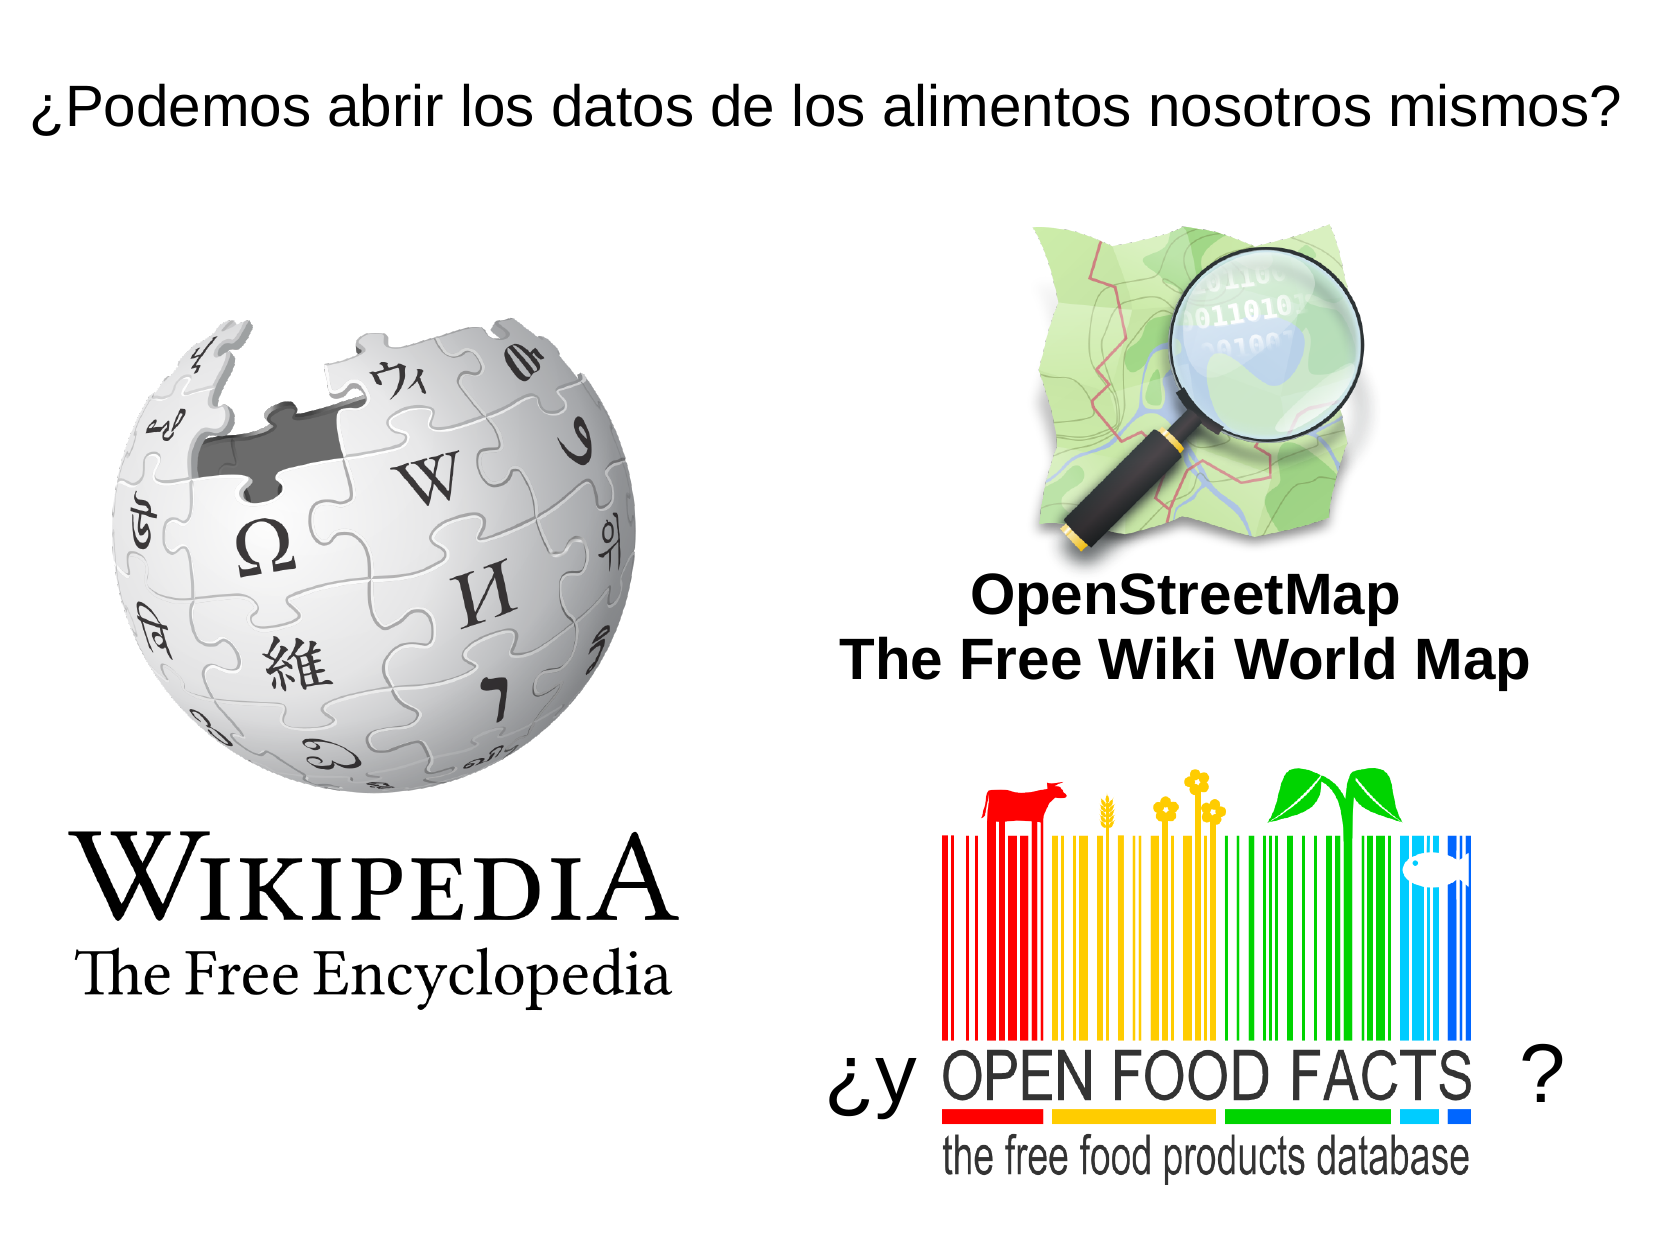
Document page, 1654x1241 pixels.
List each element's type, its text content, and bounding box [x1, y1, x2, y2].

picture [1020, 224, 1381, 554]
picture [27, 239, 721, 1036]
picture [942, 758, 1471, 1186]
text_box OpenStreetMap The Free Wiki World Map [825, 554, 1547, 703]
text_box ¿y ? [810, 1020, 942, 1128]
title ¿Podemos abrir los datos de los alimentos nosotros mismos? [0, 2, 1654, 211]
text_box ¿y ? [1471, 1020, 1626, 1128]
